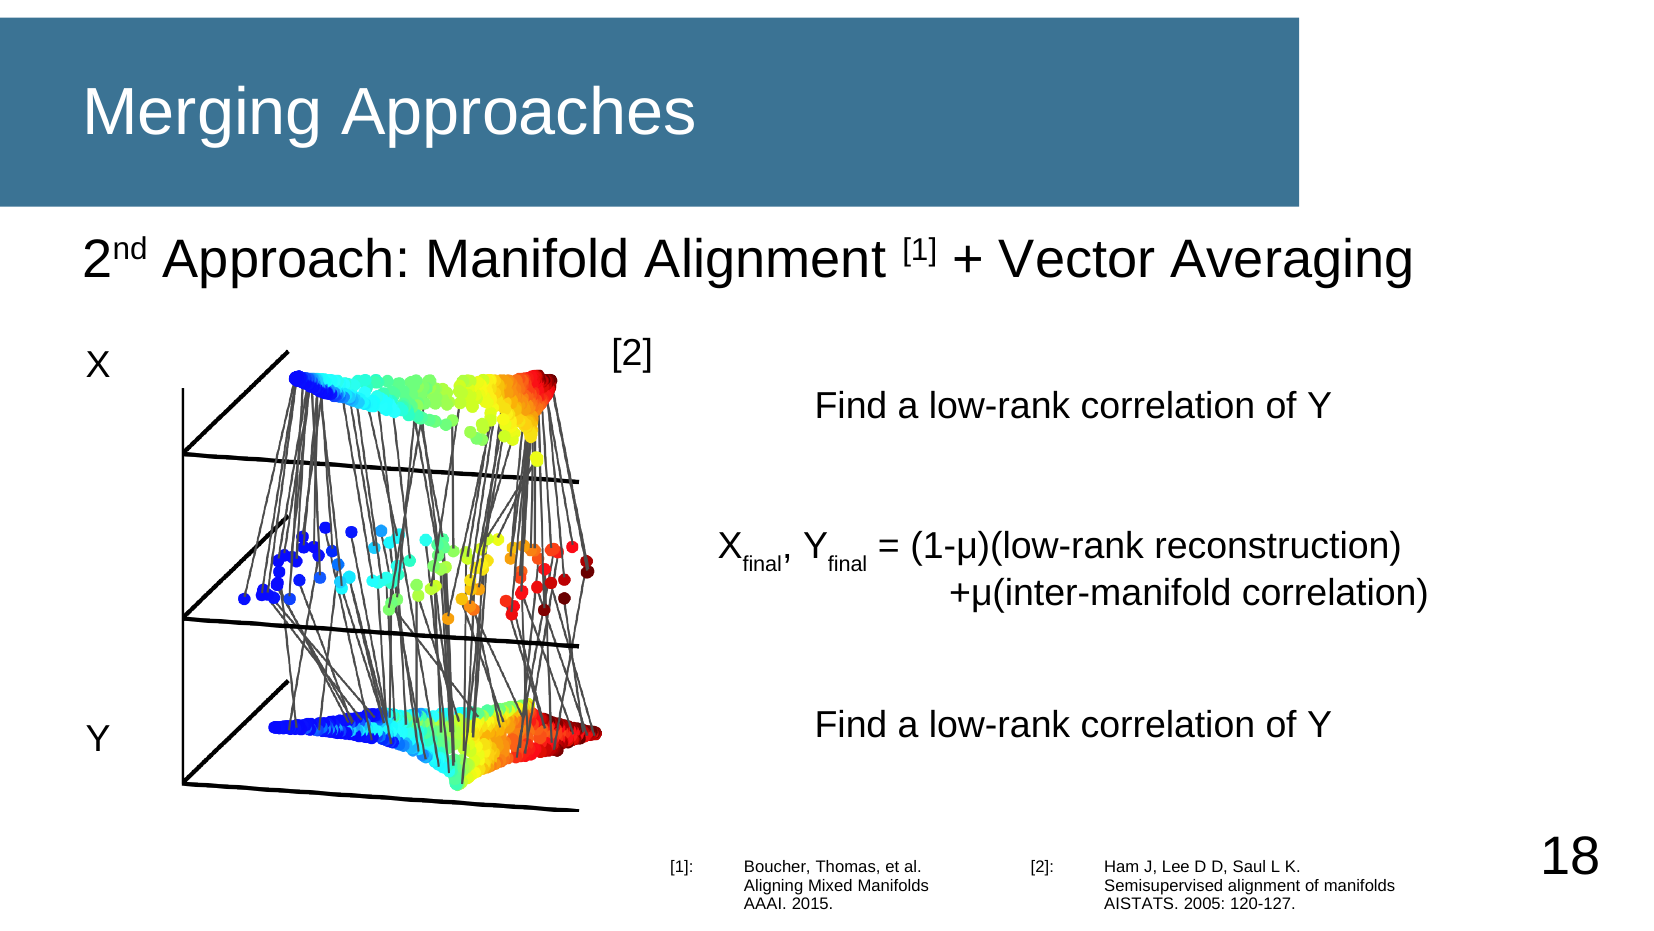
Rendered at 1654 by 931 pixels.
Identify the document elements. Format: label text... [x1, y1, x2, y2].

picture [142, 330, 638, 827]
text_box Find a low-rank correlation of Y [799, 377, 1347, 438]
text_box Y [70, 711, 126, 771]
text_box [1]: Boucher, Thomas, et al. Aligning Mixed Manifolds AAAI. 2015. [655, 850, 945, 923]
text_box [2]: Ham J, Lee D D, Saul L K. Semisupervised alignment of manifolds AISTATS. 2005: 120-127. [1015, 850, 1411, 923]
text_box Find a low-rank correlation of Y [799, 696, 1347, 757]
text_box X [70, 336, 126, 397]
list 2nd Approach: Manifold Alignment [1] + Vector Averaging [82, 224, 1571, 764]
text_box [2] [596, 324, 668, 385]
title Merging Approaches [82, 35, 1234, 189]
text_box Xfinal, Yfinal = (1-μ)(low-rank reconstruction) +μ(inter-manifold correlation) [702, 513, 1444, 625]
